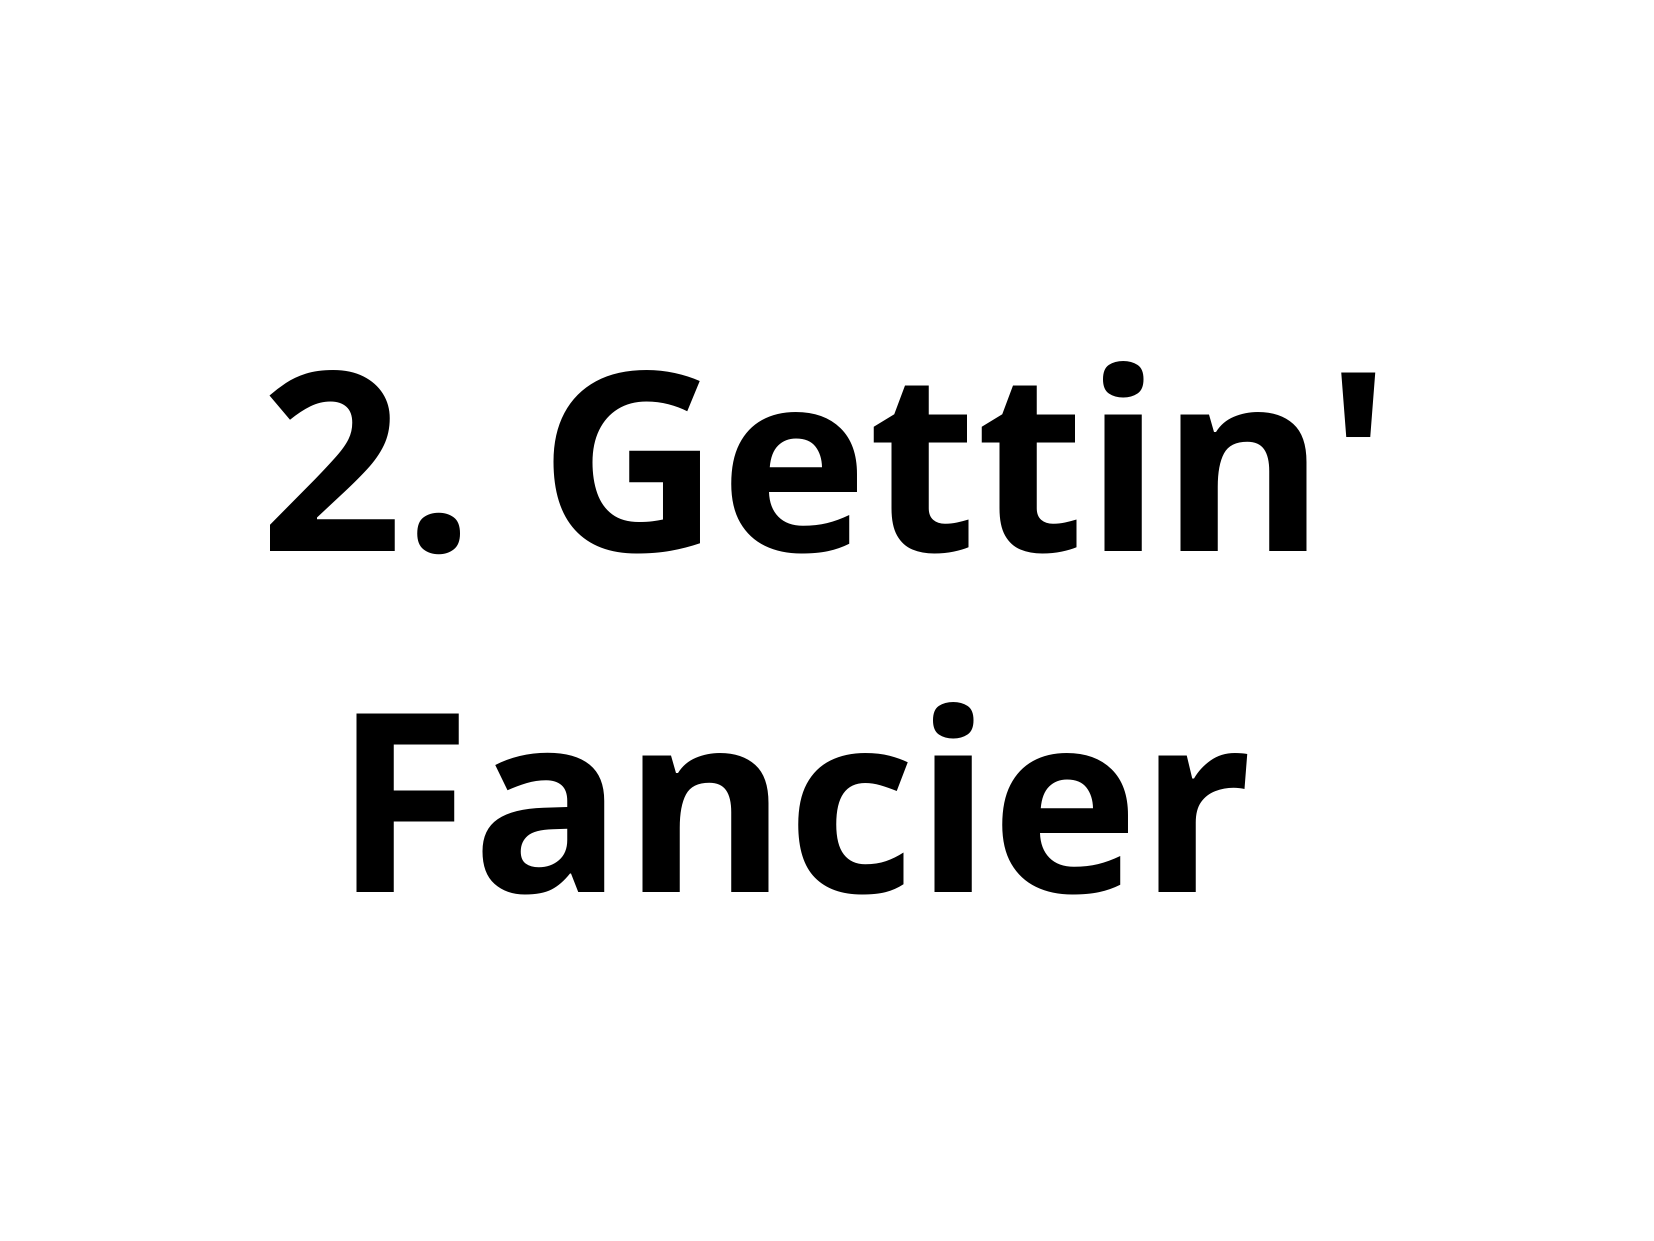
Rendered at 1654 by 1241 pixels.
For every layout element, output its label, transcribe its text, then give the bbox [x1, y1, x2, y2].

title 2. Gettin' Fancier [82, 49, 1571, 1201]
